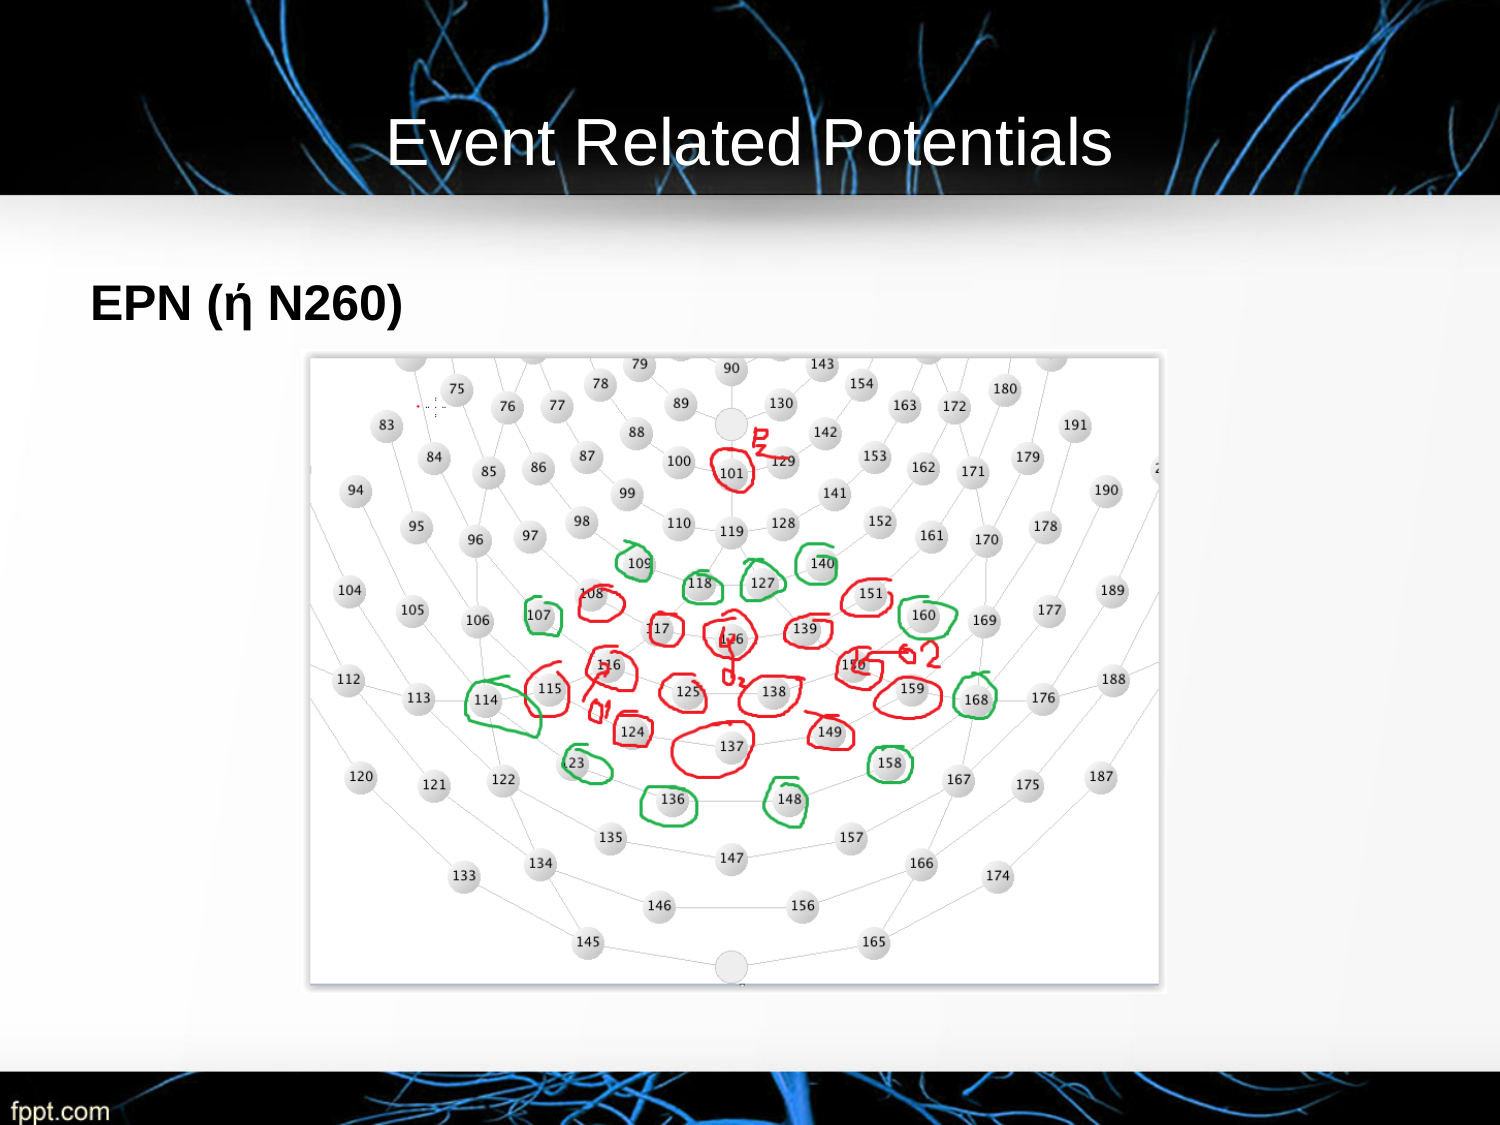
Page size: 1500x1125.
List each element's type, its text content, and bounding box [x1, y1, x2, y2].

list EPN (ή N260) [75, 262, 1425, 1005]
title Event Related Potentials [75, 45, 1425, 233]
picture [0, 0, 1500, 1125]
